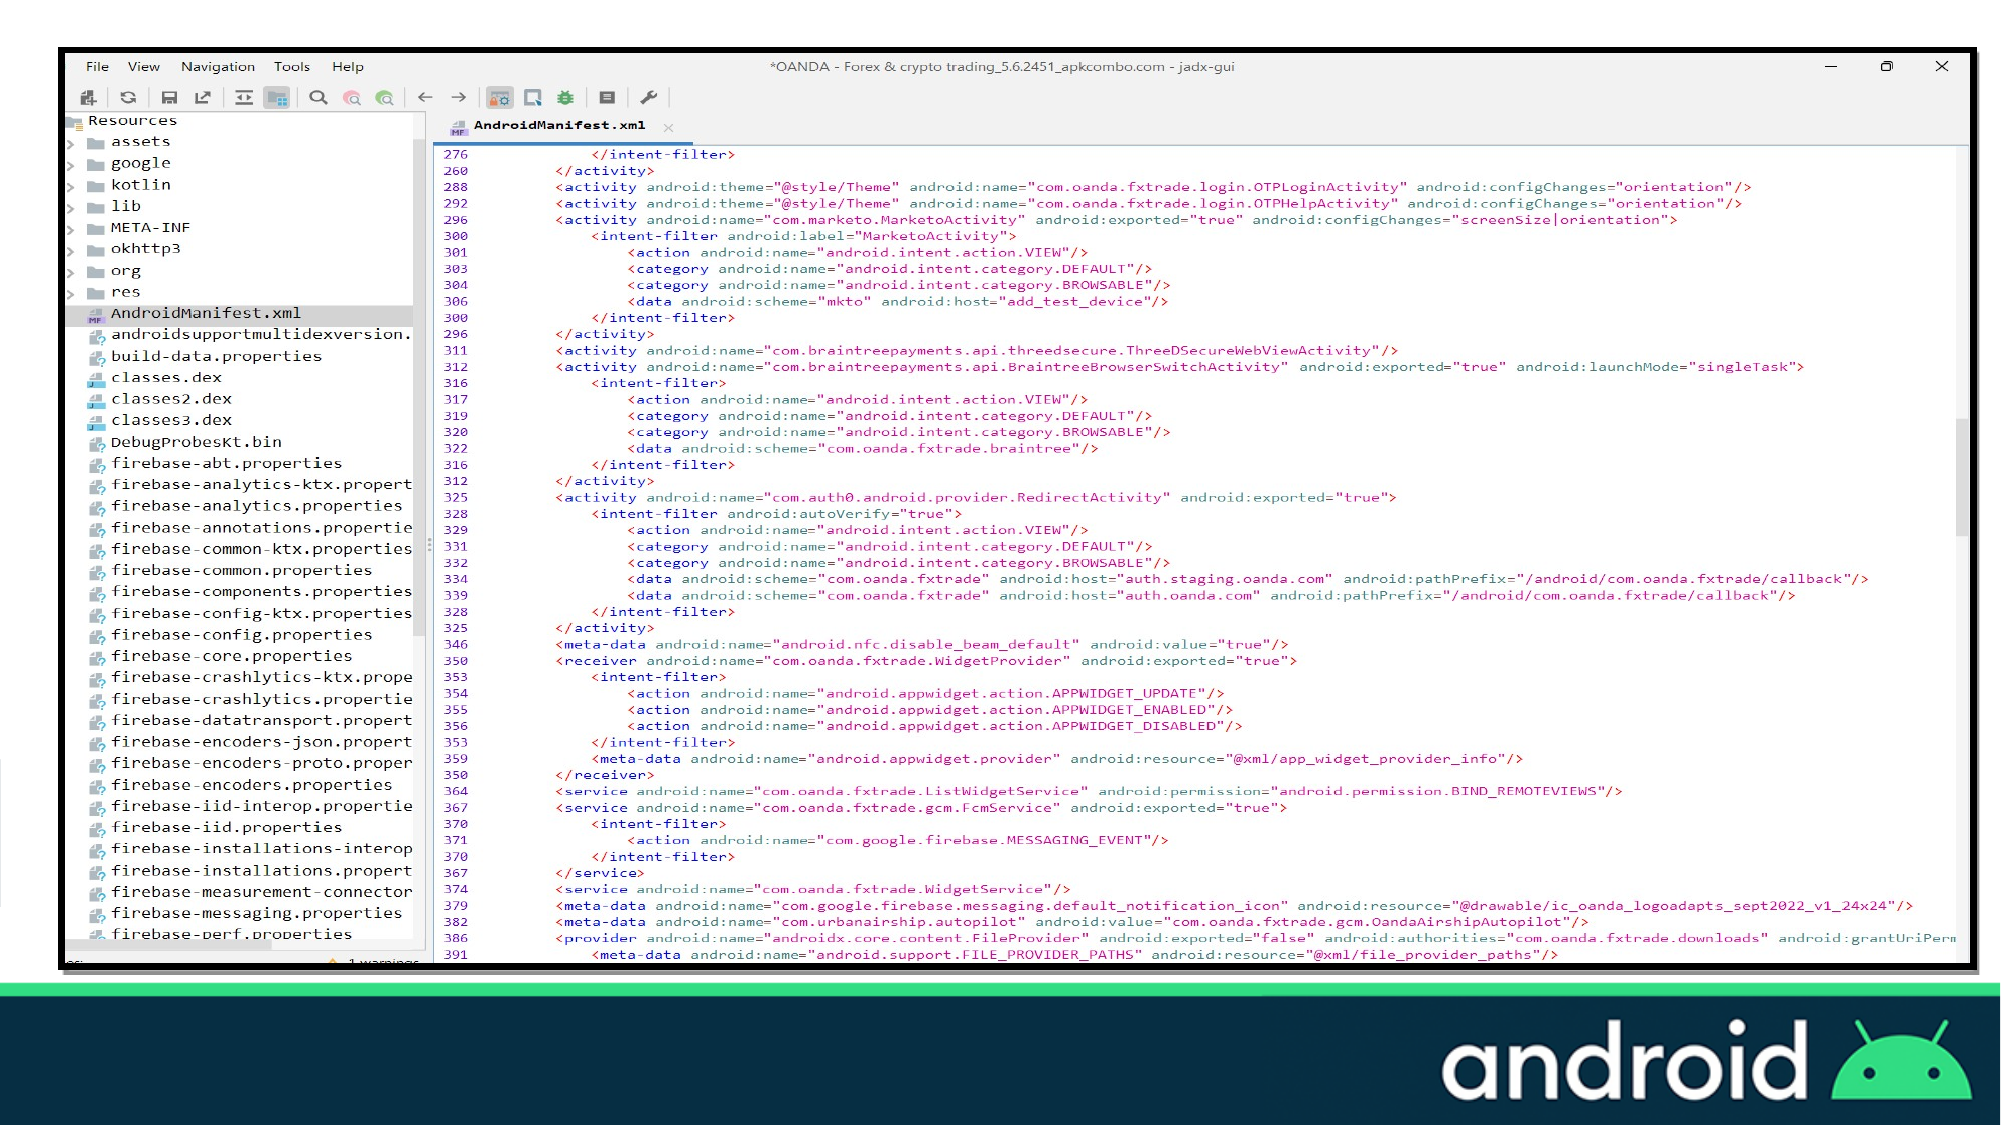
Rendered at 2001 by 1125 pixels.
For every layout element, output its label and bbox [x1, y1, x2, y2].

picture [64, 53, 1971, 964]
